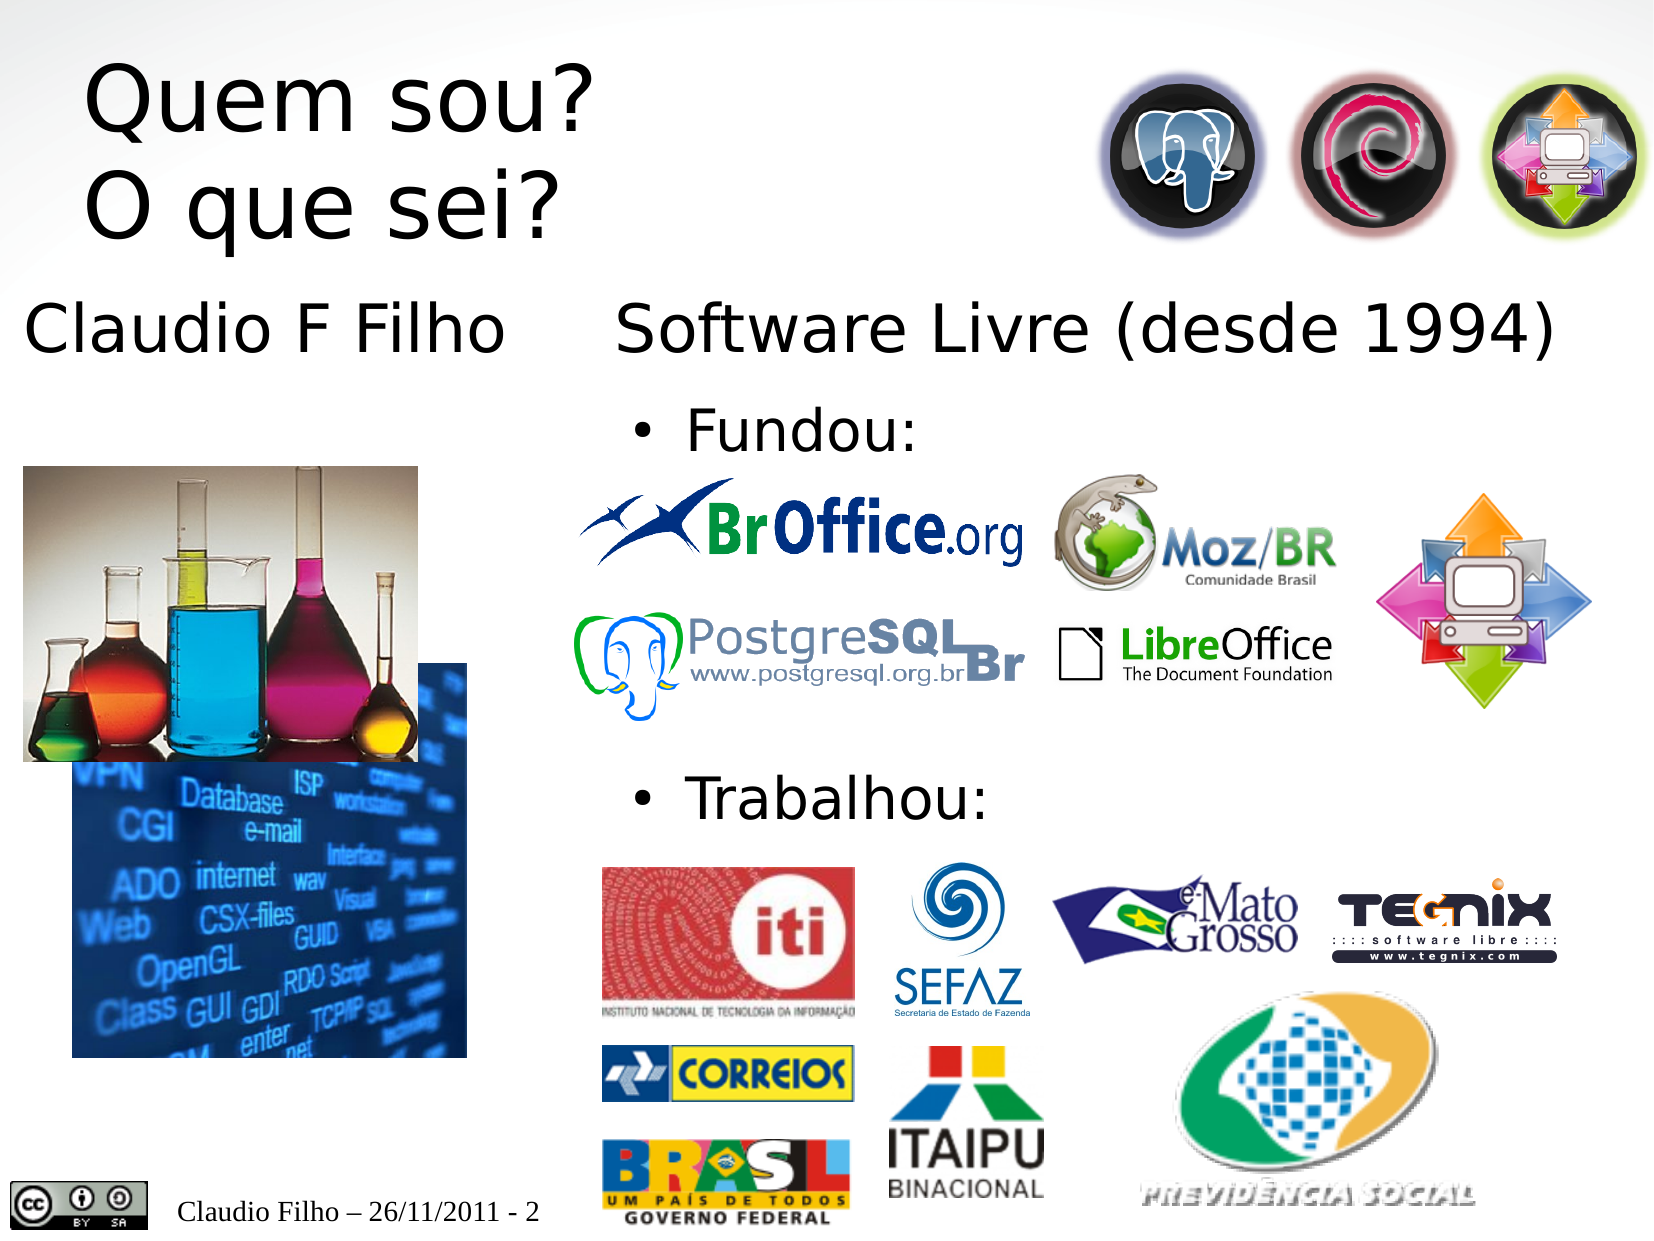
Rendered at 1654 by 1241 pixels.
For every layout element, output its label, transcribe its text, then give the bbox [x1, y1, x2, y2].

title Quem sou? O que sei? [82, 45, 1093, 261]
picture [602, 867, 855, 1019]
picture [578, 478, 1022, 567]
picture [1139, 990, 1473, 1203]
picture [602, 1045, 855, 1102]
picture [23, 466, 467, 1058]
picture [1051, 618, 1339, 688]
picture [1332, 878, 1557, 963]
picture [1376, 493, 1592, 709]
picture [602, 1139, 855, 1227]
list Software Livre (desde 1994) Fundou: Trabalhou: [614, 290, 1625, 1109]
picture [574, 612, 1025, 721]
picture [0, 0, 1654, 325]
picture [1052, 472, 1339, 591]
picture [894, 862, 1030, 1016]
list Claudio F Filho [23, 290, 614, 1109]
picture [889, 1046, 1044, 1198]
picture [1052, 874, 1298, 966]
picture [10, 1181, 148, 1230]
